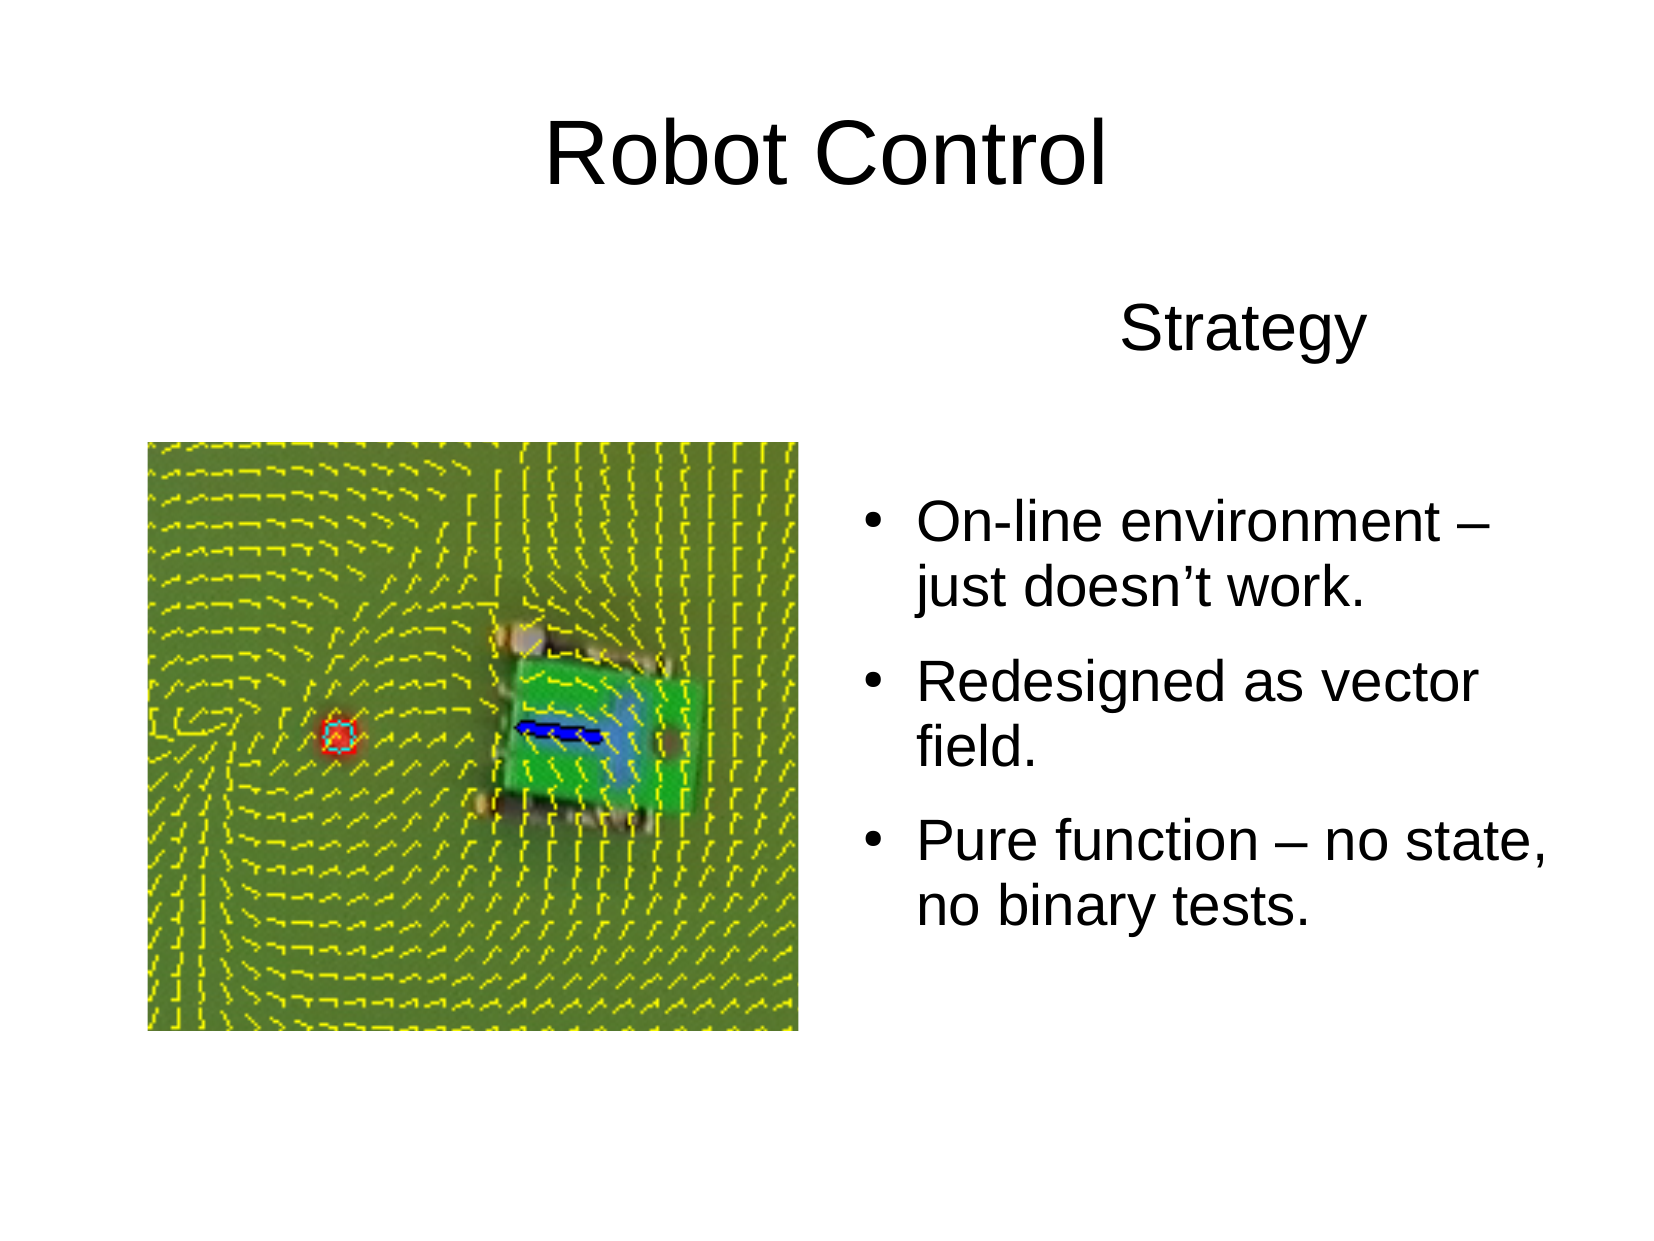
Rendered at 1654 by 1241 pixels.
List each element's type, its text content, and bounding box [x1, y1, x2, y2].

list Strategy On-line environment – just doesn’t work. Redesigned as vector field. Pure function – no state, no binary tests. [845, 290, 1572, 1094]
picture [147, 442, 799, 1031]
title Robot Control [82, 49, 1571, 257]
